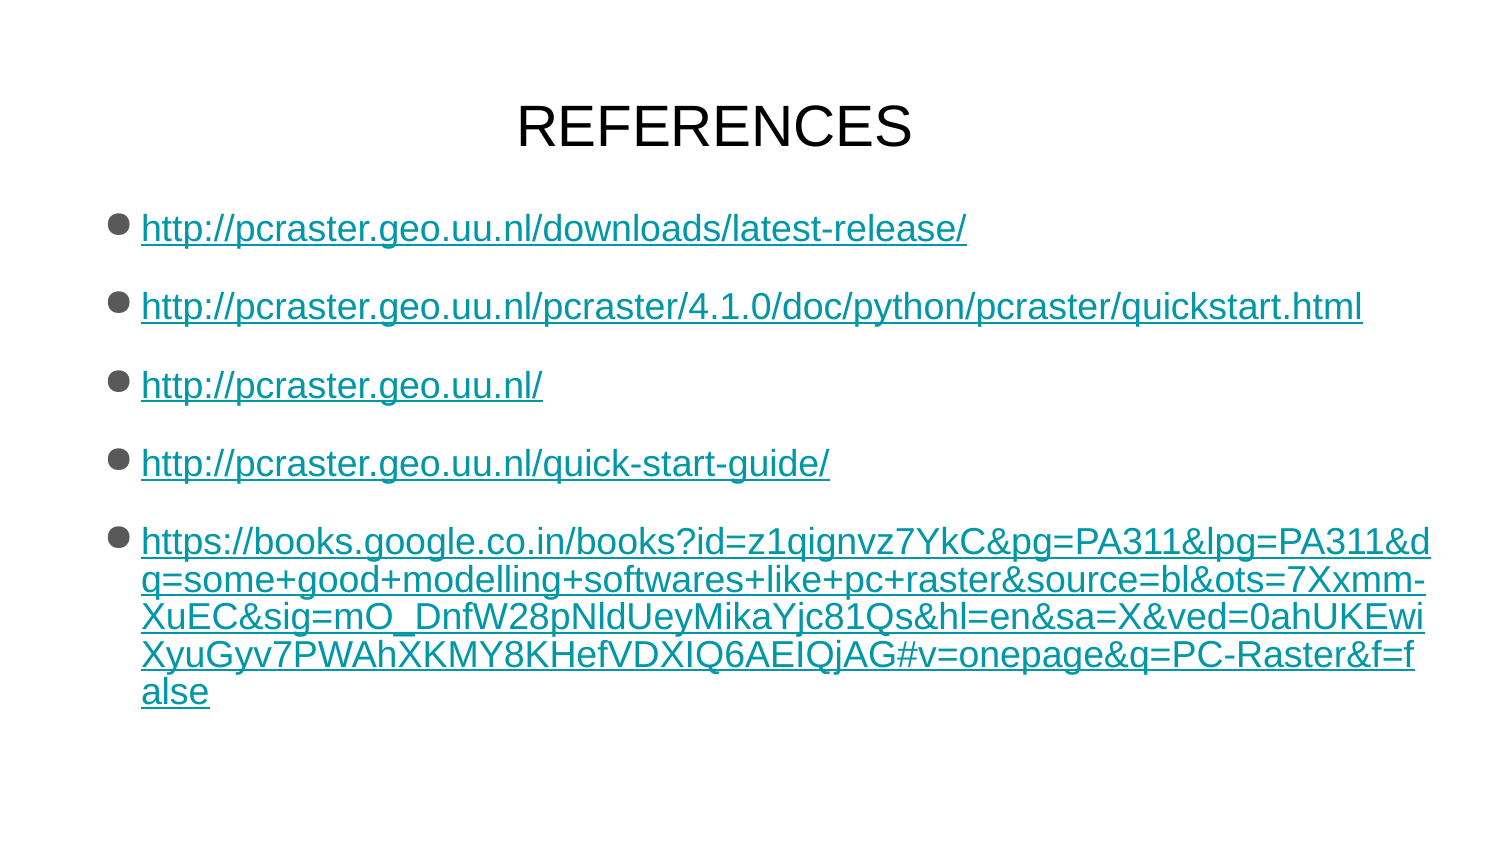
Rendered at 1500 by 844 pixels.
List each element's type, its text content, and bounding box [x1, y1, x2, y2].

list http://pcraster.geo.uu.nl/downloads/latest-release/ http://pcraster.geo.uu.nl/pcraster/4.1.0/doc/python/pcraster/quickstart.html http://pcraster.geo.uu.nl/ http://pcraster.geo.uu.nl/quick-start-guide/ https://books.google.co.in/books?id=z1qignvz7YkC&pg=PA311&lpg=PA311&dq=some+good+modelling+softwares+like+pc+raster&source=bl&ots=7Xxmm-XuEC&sig=mO_DnfW28pNldUeyMikaYjc81Qs&hl=en&sa=X&ved=0ahUKEwiXyuGyv7PWAhXKMY8KHefVDXIQ6AEIQjAG#v=onepage&q=PC-Raster&f=false [51, 189, 1449, 844]
title REFERENCES [51, 72, 1449, 167]
